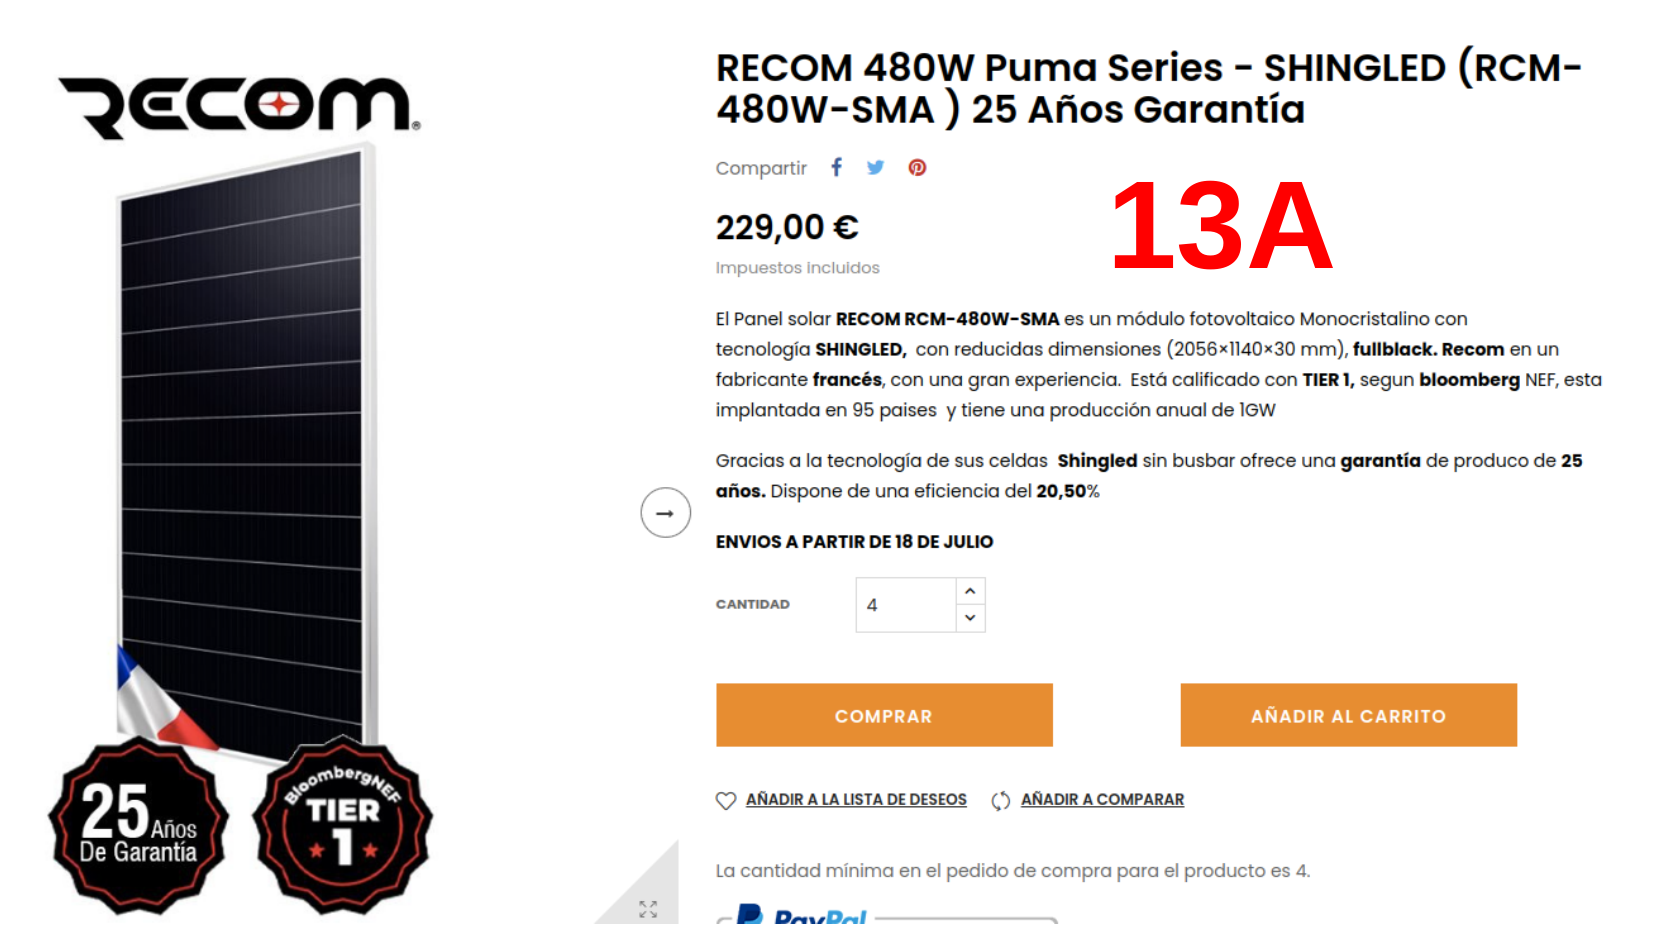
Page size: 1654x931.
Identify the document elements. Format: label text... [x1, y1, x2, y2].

text_box 13A [1092, 147, 1418, 303]
picture [17, 14, 1625, 924]
